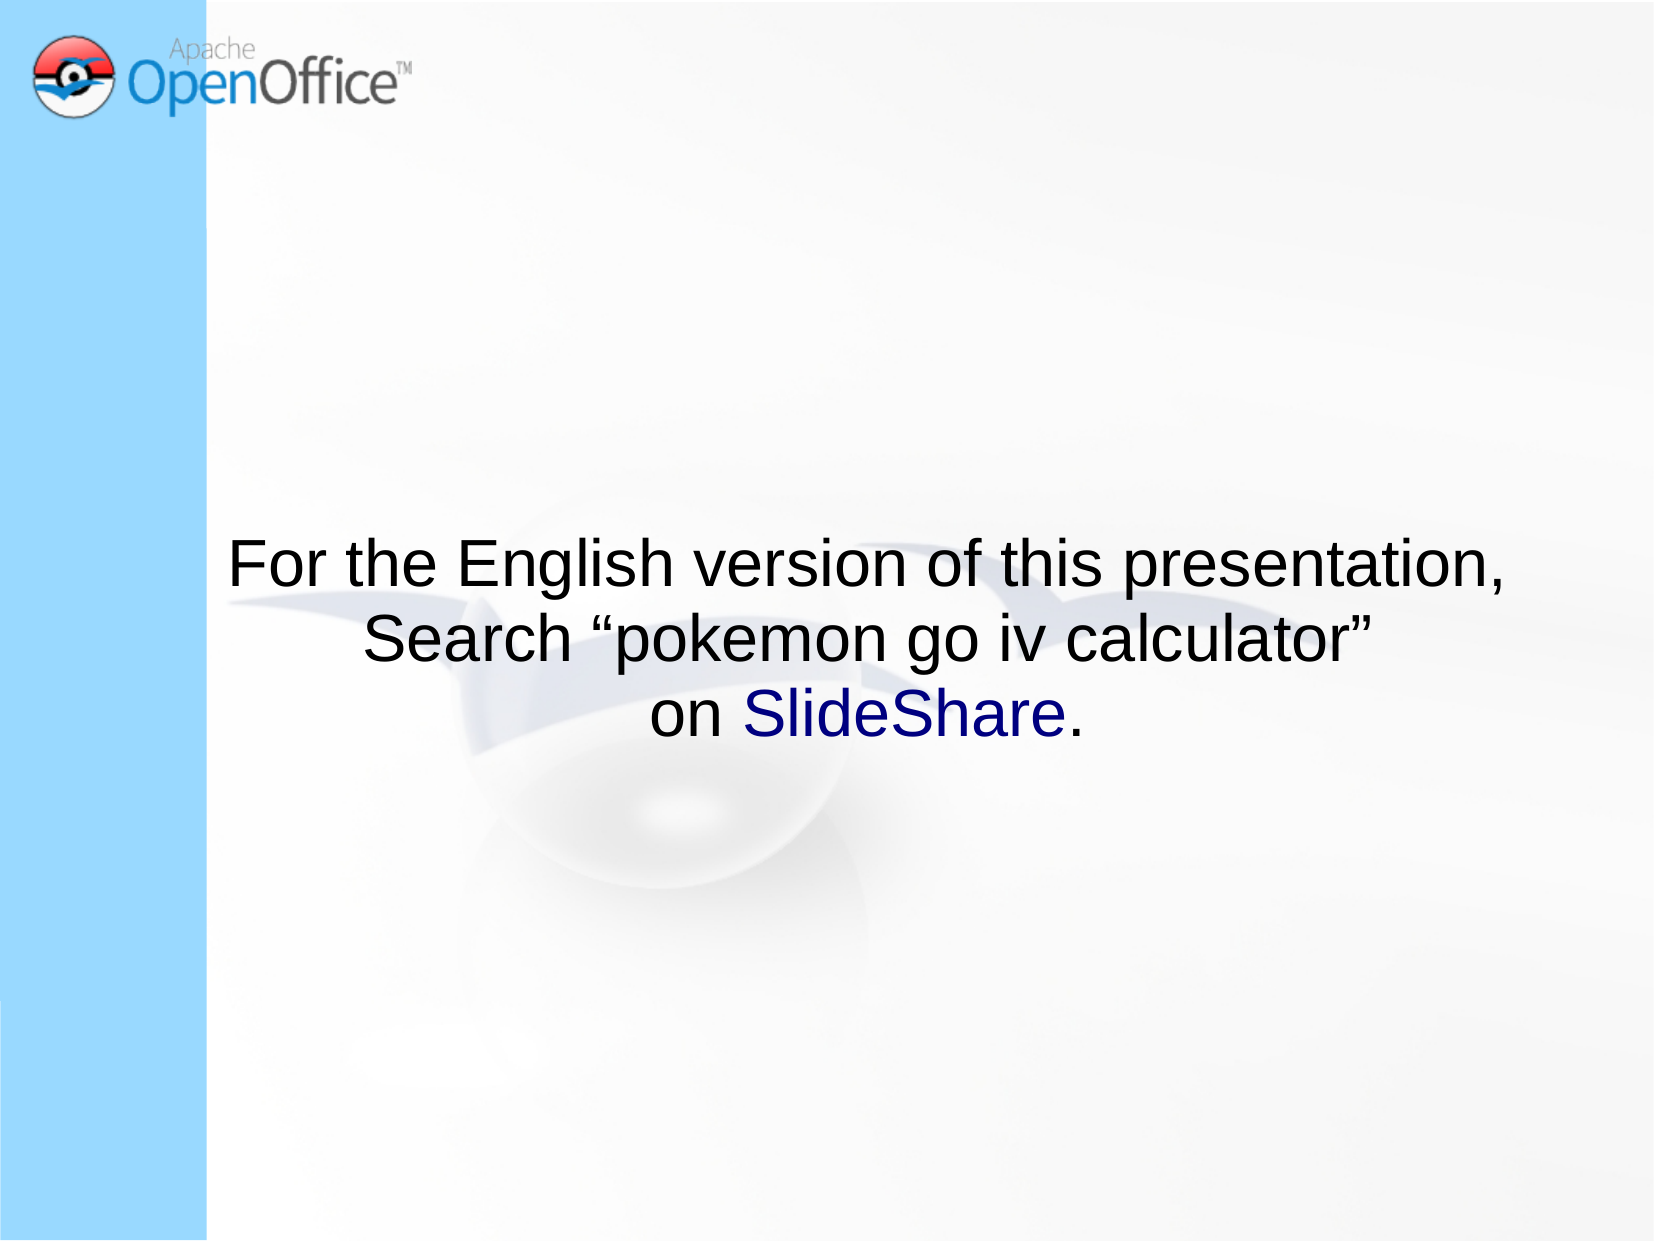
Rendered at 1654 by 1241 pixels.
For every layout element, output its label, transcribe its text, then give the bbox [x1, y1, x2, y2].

picture [31, 2, 1654, 1241]
subtitle For the English version of this presentation, Search “pokemon go iv calculator” on SlideShare. [165, 108, 1571, 1168]
